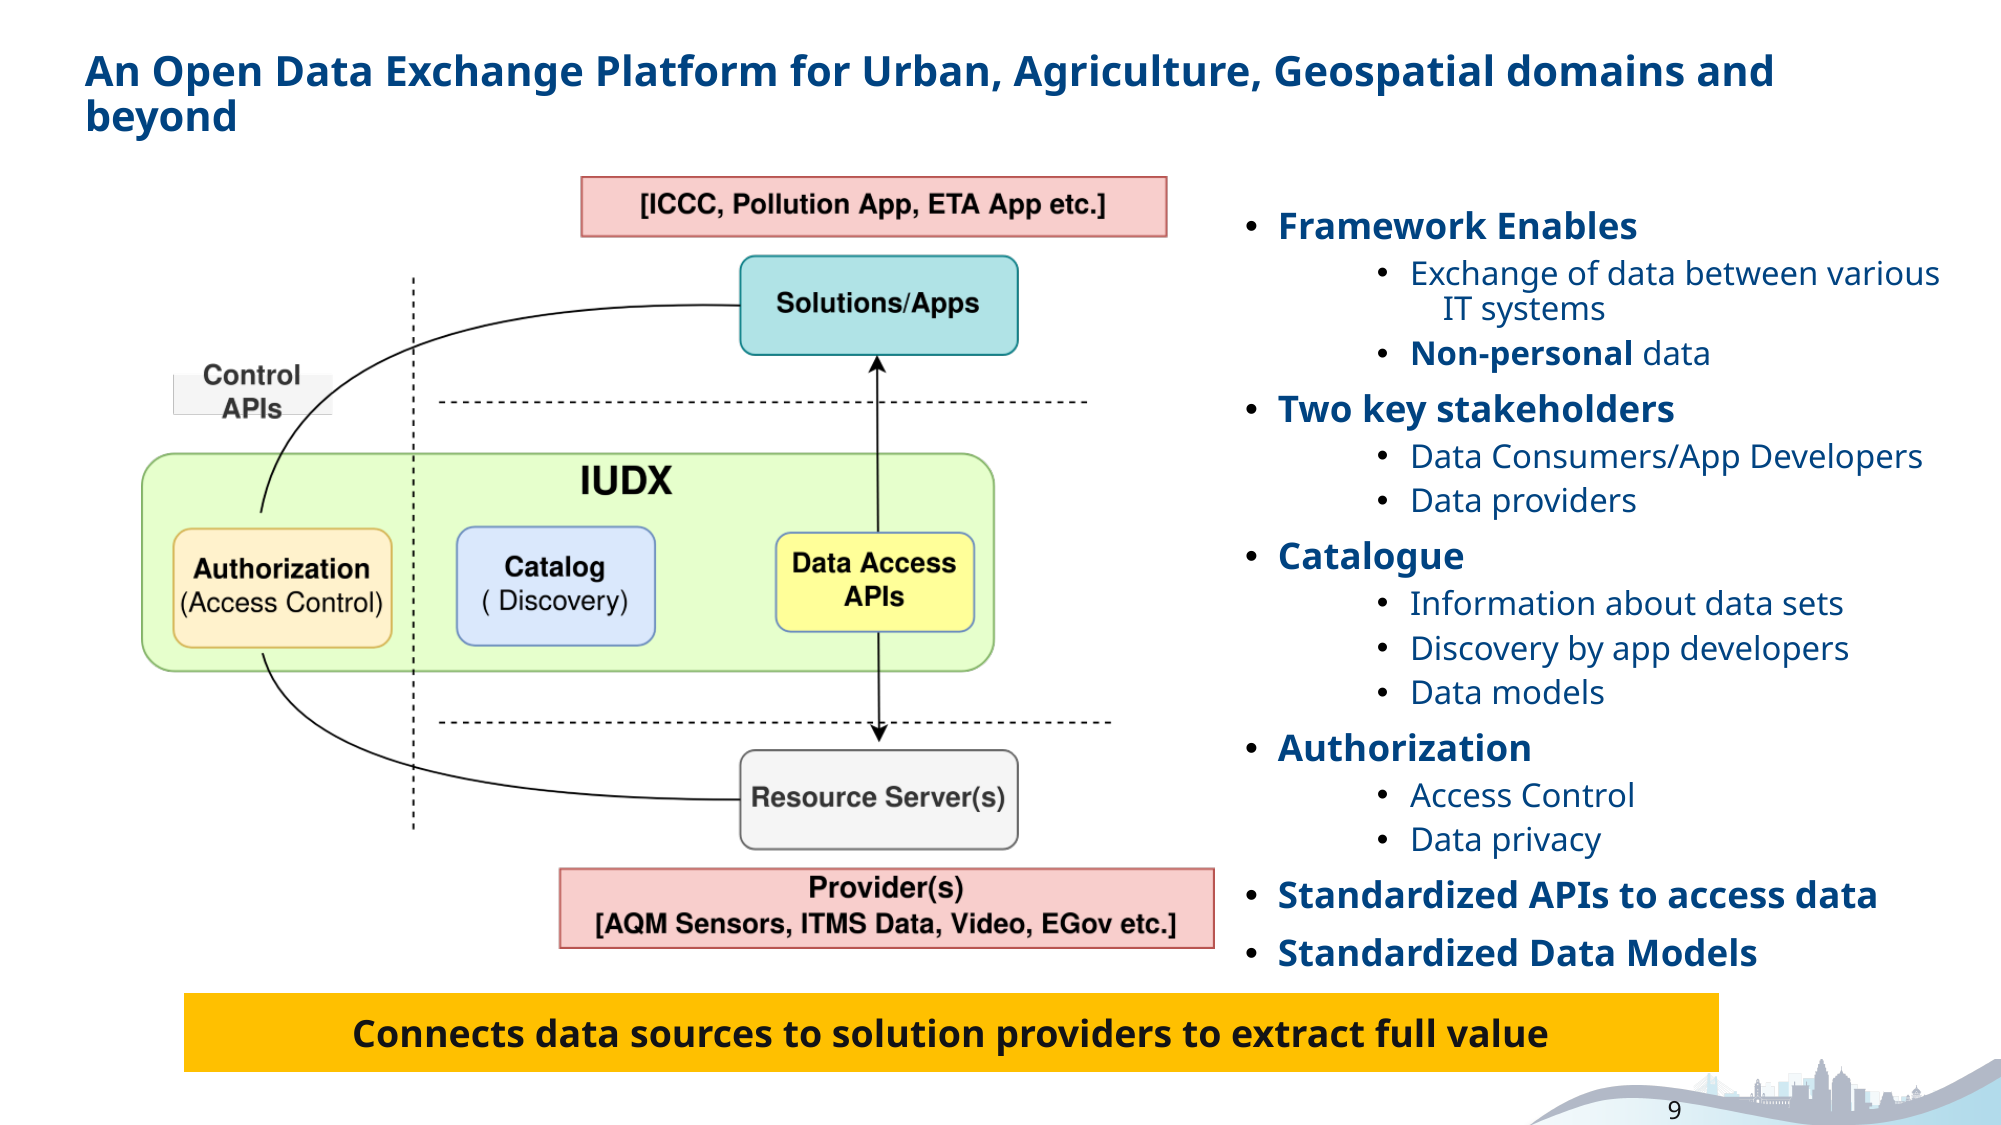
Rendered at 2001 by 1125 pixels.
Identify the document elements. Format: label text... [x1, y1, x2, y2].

slide_number <number> [1652, 1086, 2000, 1125]
text_box Connects data sources to solution providers to extract full value [184, 993, 1719, 1072]
list Framework Enables Exchange of data between various IT systems Non-personal data Two key stakeholders Data Consumers/App Developers Data providers Catalogue Information about data sets Discovery by app developers Data models Authorization Access Control Data privacy Standardized APIs to access data Standardized Data Models [1229, 138, 1976, 988]
title An Open Data Exchange Platform for Urban, Agriculture, Geospatial domains and beyond [69, 37, 1919, 154]
picture [141, 176, 1215, 949]
